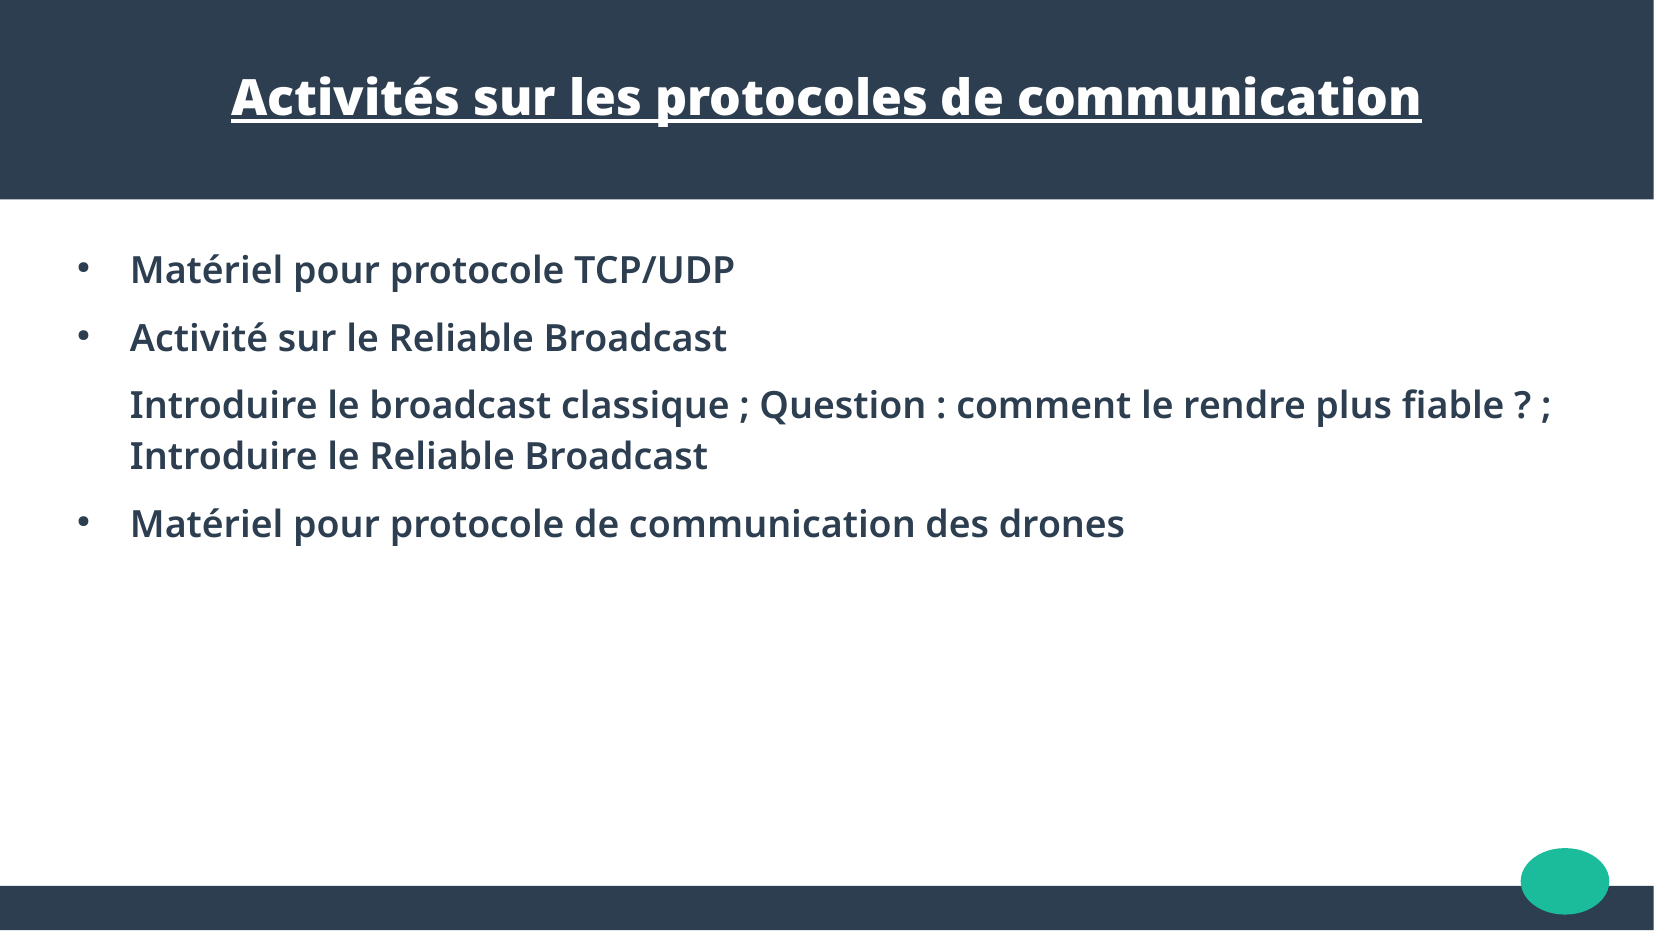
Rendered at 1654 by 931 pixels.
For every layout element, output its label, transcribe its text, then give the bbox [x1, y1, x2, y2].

list Matériel pour protocole TCP/UDP Activité sur le Reliable Broadcast Introduire le broadcast classique ; Question : comment le rendre plus fiable ? ; Introduire le Reliable Broadcast Matériel pour protocole de communication des drones [59, 243, 1595, 864]
title Activités sur les protocoles de communication [59, 37, 1595, 155]
